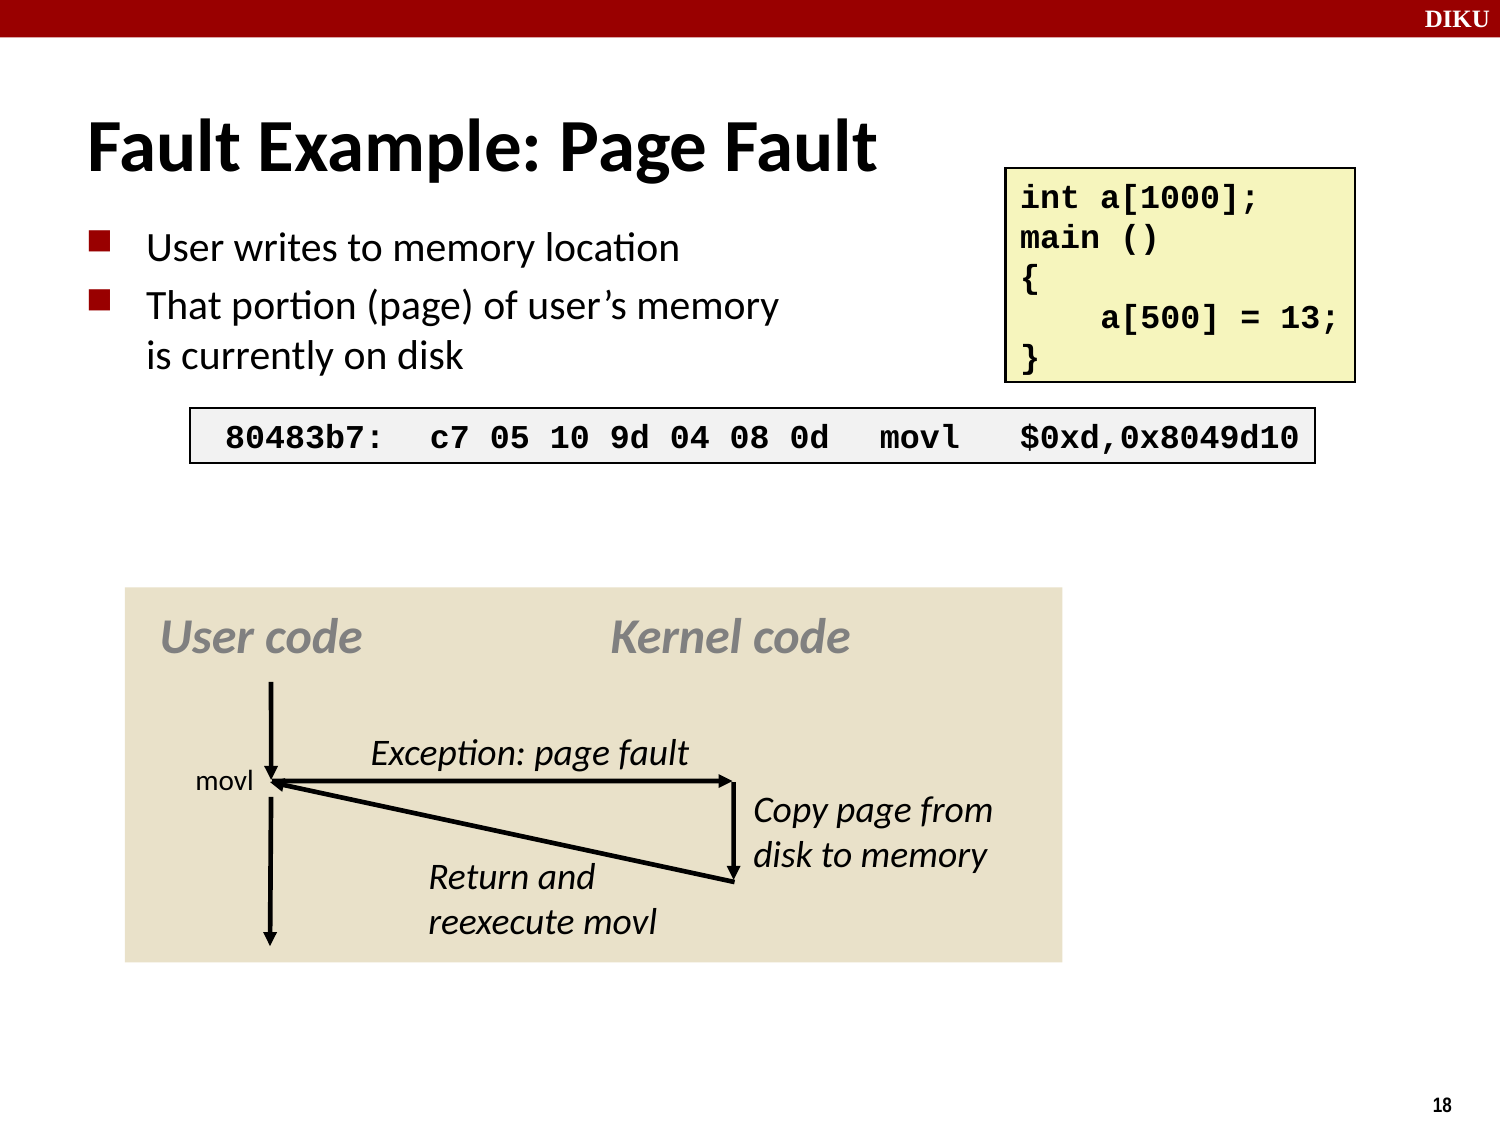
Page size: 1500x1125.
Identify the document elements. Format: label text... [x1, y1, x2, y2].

text_box Kernel code [595, 596, 866, 671]
text_box movl [180, 753, 269, 804]
text_box Copy page from disk to memory [738, 777, 1063, 883]
text_box Fault Example: Page Fault [72, 96, 1368, 188]
text_box int a[1000]; main () { a[500] = 13; } [1005, 167, 1356, 383]
text_box 80483b7: c7 05 10 9d 04 08 0d movl $0xd,0x8049d10 [190, 408, 1315, 463]
text_box [124, 587, 1063, 963]
text_box [295, 783, 732, 878]
text_box Return and reexecute movl [413, 844, 712, 949]
text_box User code [144, 596, 378, 671]
text_box User writes to memory location That portion (page) of user’s memory is currently on disk [75, 212, 1413, 388]
text_box Exception: page fault [355, 721, 705, 781]
